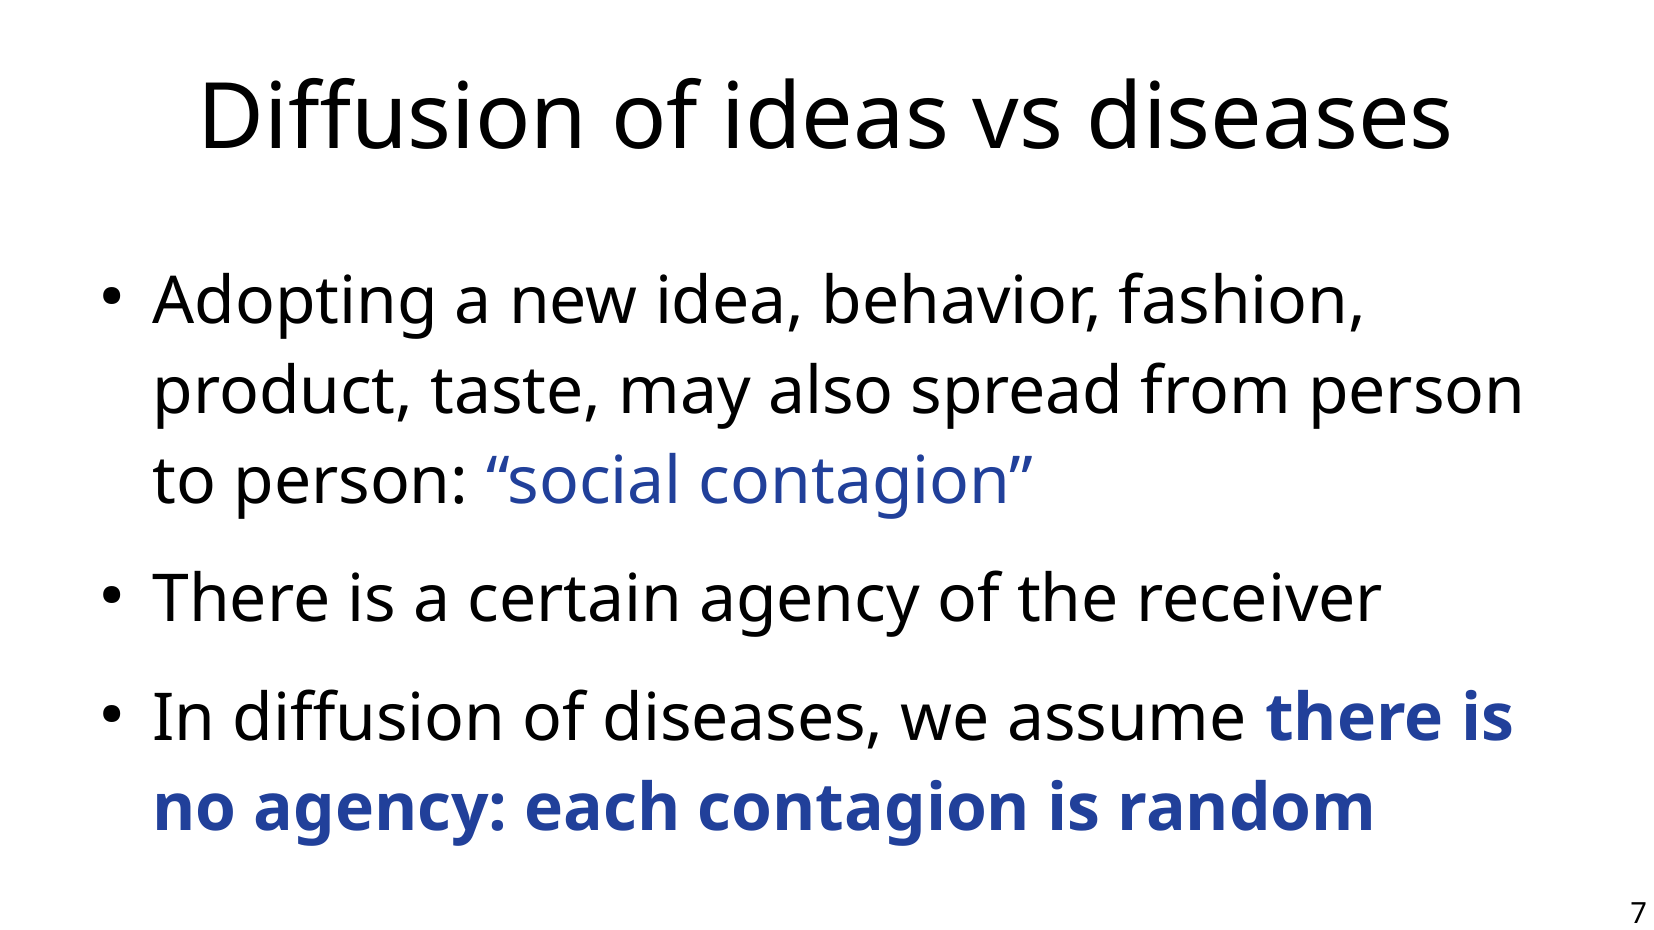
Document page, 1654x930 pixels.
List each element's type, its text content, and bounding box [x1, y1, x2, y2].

list Adopting a new idea, behavior, fashion, product, taste, may also spread from person to person: “social contagion” There is a certain agency of the receiver In diffusion of diseases, we assume there is no agency: each contagion is random [82, 252, 1571, 856]
title Diffusion of ideas vs diseases [82, 1, 1571, 225]
